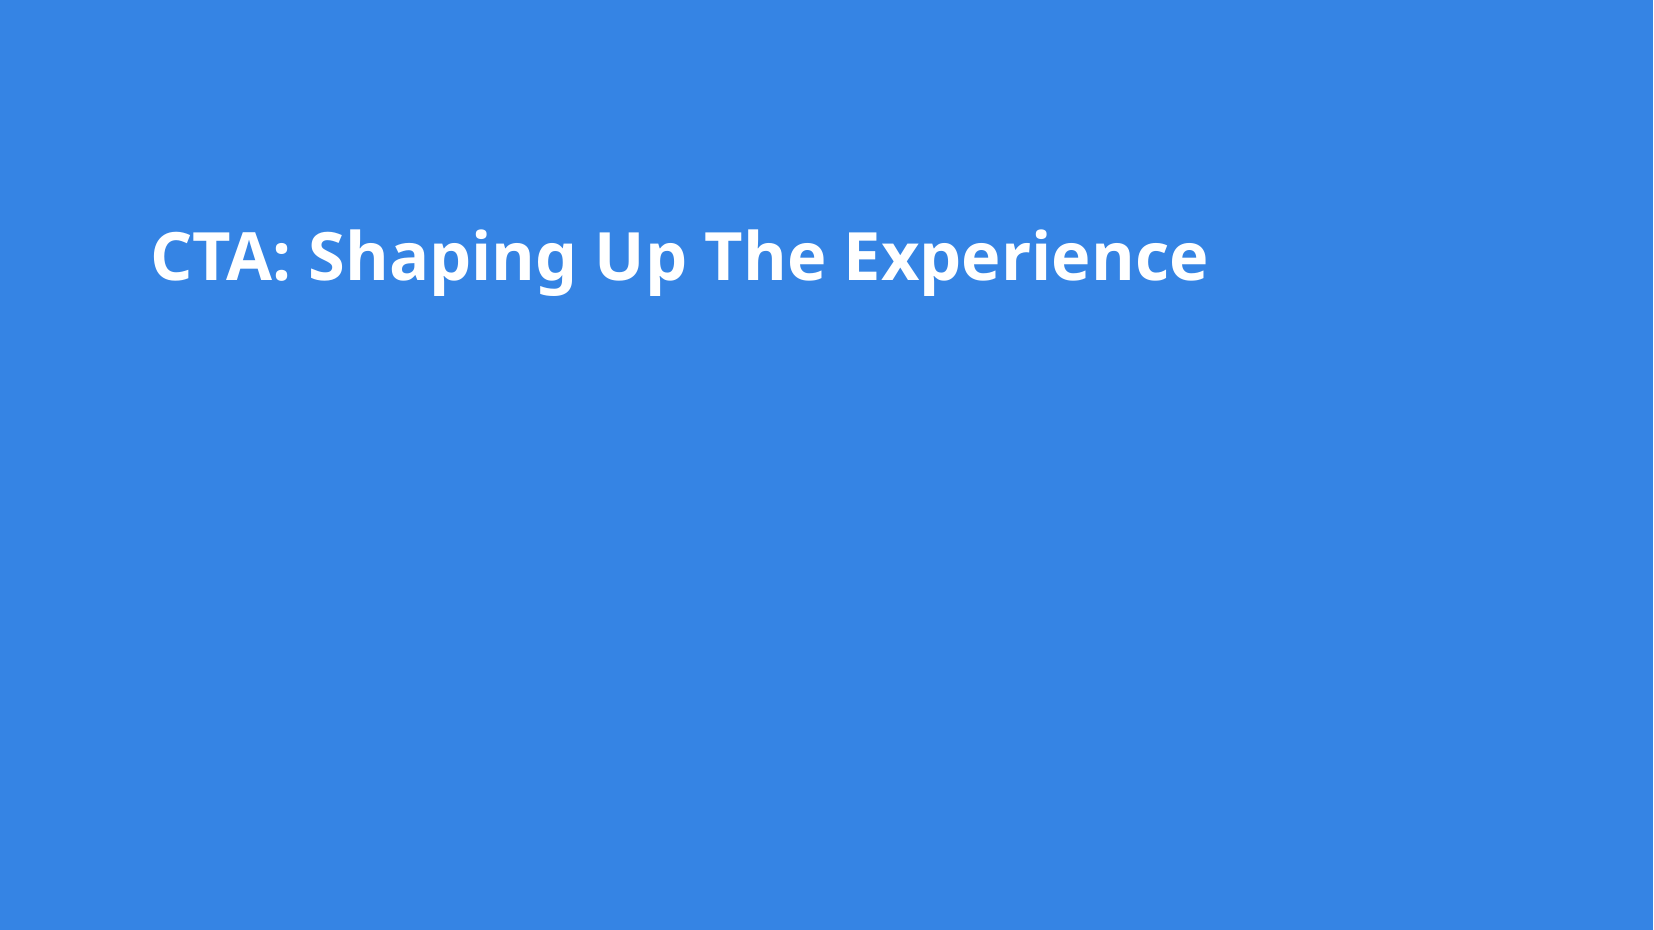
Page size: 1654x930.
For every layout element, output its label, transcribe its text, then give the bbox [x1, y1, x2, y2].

title CTA: Shaping Up The Experience [150, 144, 1501, 301]
